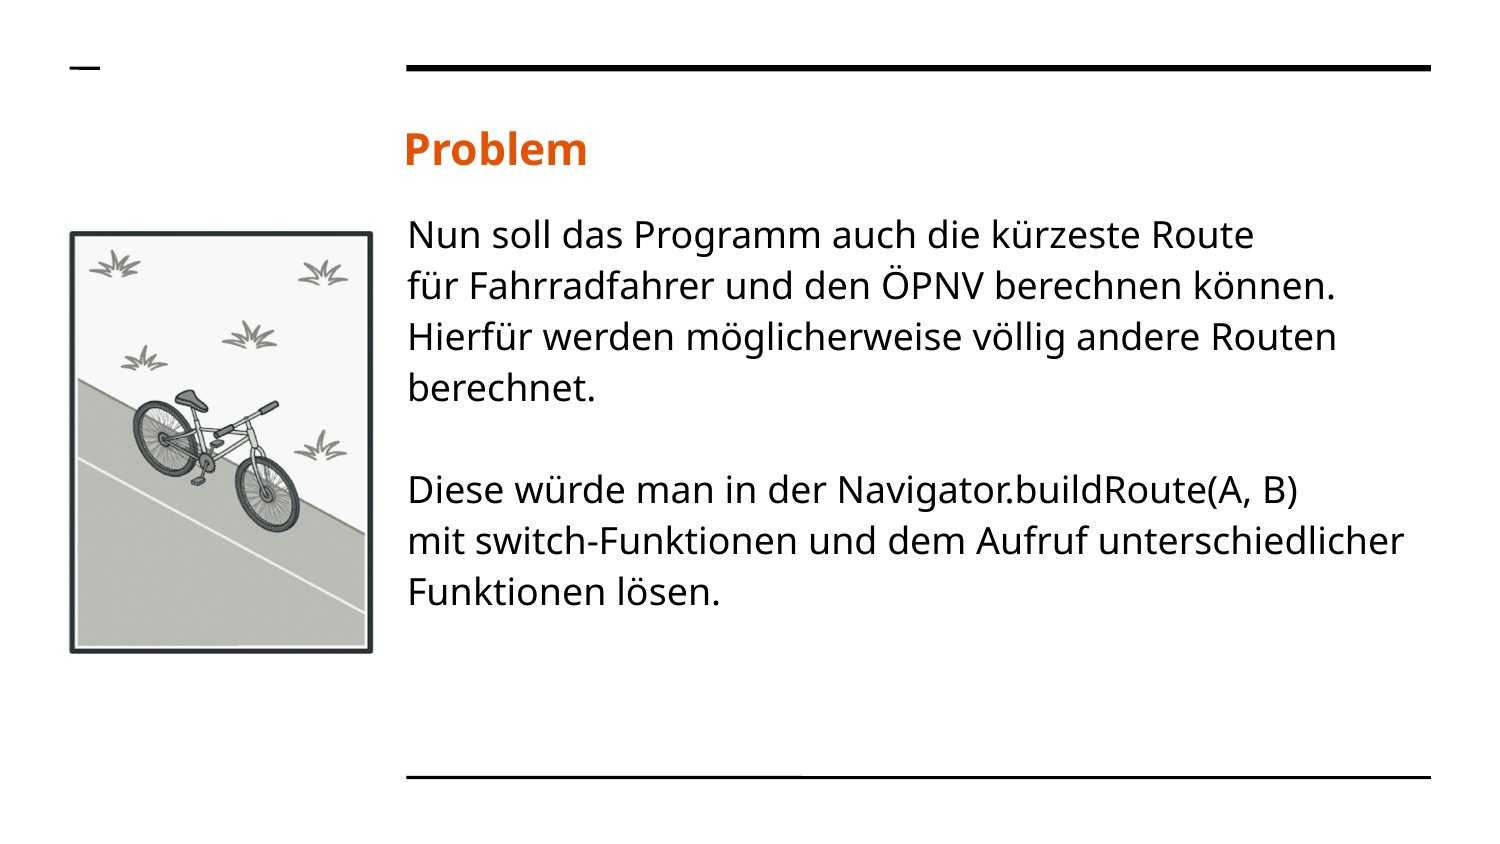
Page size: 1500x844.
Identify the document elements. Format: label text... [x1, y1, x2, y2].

title Problem [389, 103, 1428, 194]
picture [65, 67, 375, 780]
subtitle Nun soll das Programm auch die kürzeste Route für Fahrradfahrer und den ÖPNV berechnen können. Hierfür werden möglicherweise völlig andere Routen berechnet. Diese würde man in der Navigator.buildRoute(A, B) mit switch-Funktionen und dem Aufruf unterschiedlicher Funktionen lösen. [392, 193, 1431, 735]
